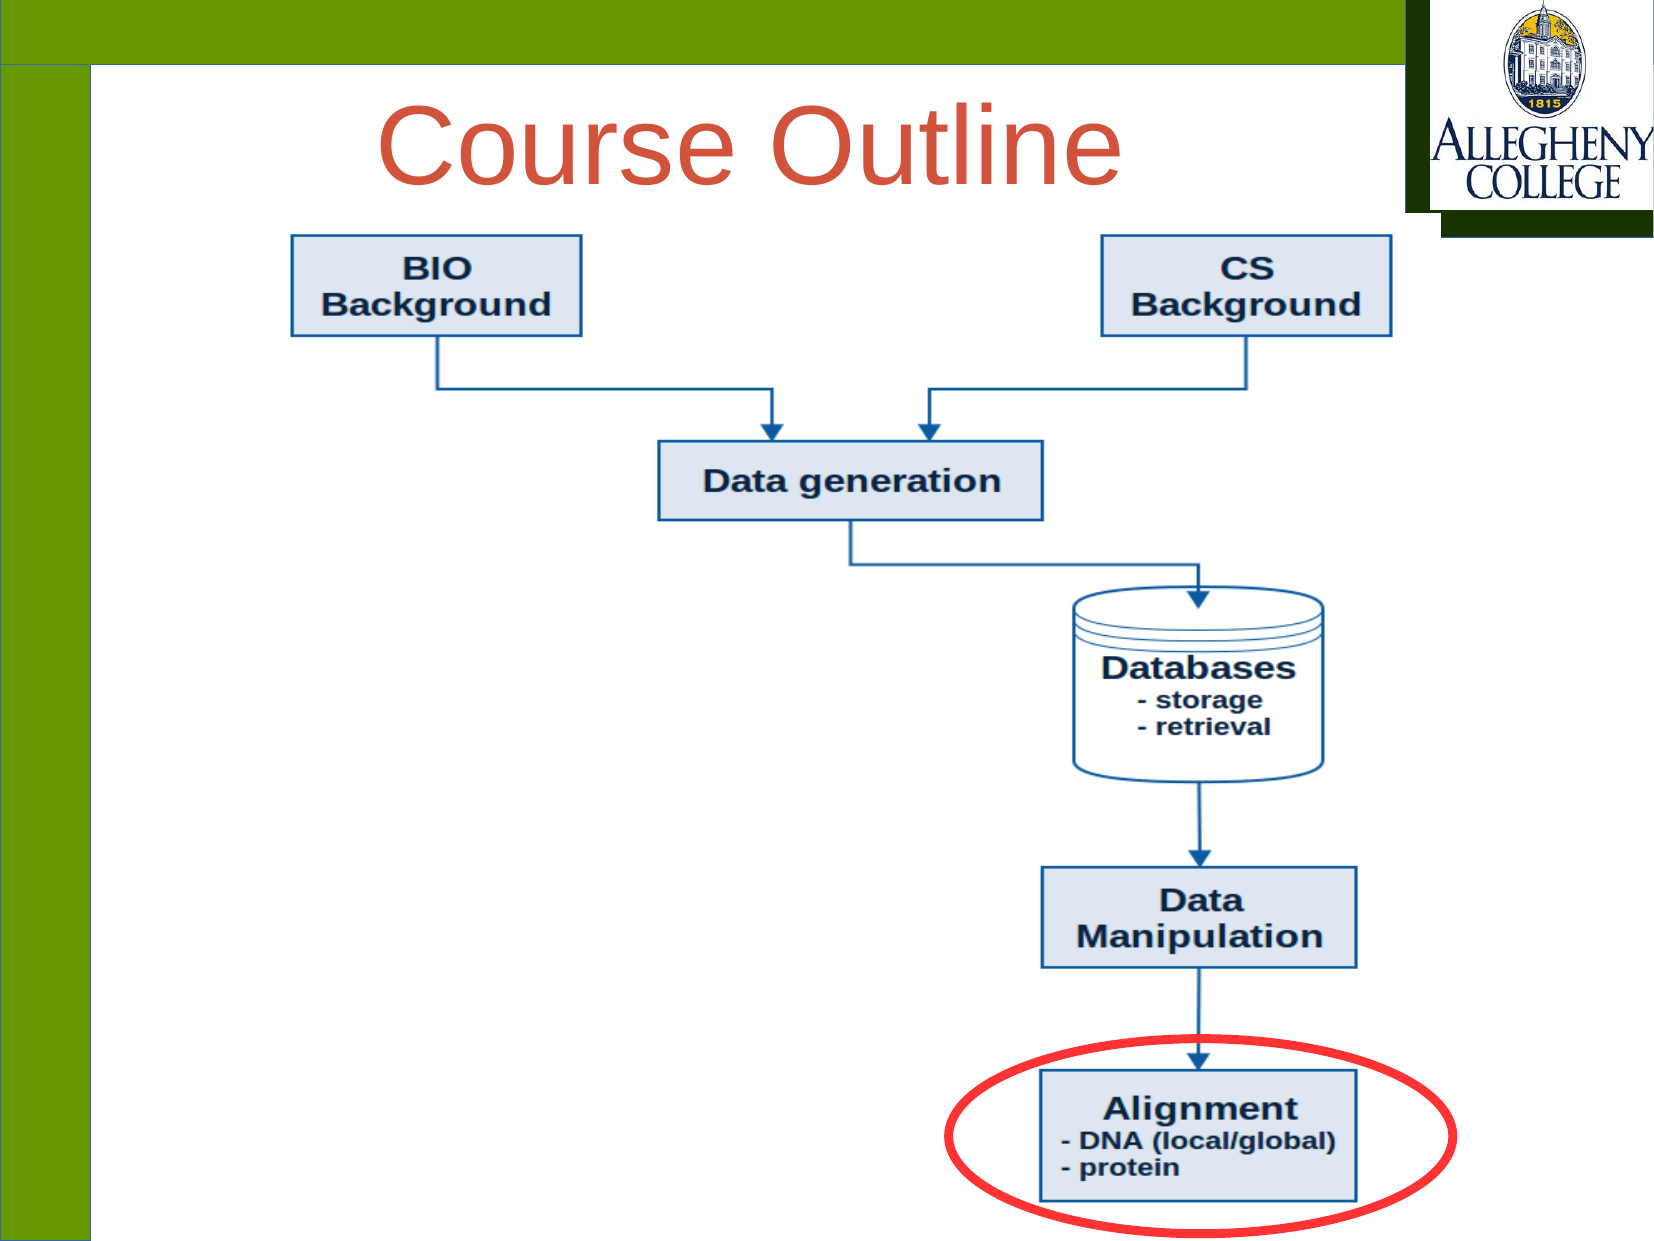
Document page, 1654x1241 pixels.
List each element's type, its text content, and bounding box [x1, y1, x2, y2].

text_box Course Outline [75, 57, 1425, 221]
picture [954, 1044, 1441, 1229]
picture [1297, 1174, 1441, 1232]
picture [261, 213, 1441, 1232]
picture [1430, 0, 1654, 210]
text_box [0, 0, 1654, 1241]
